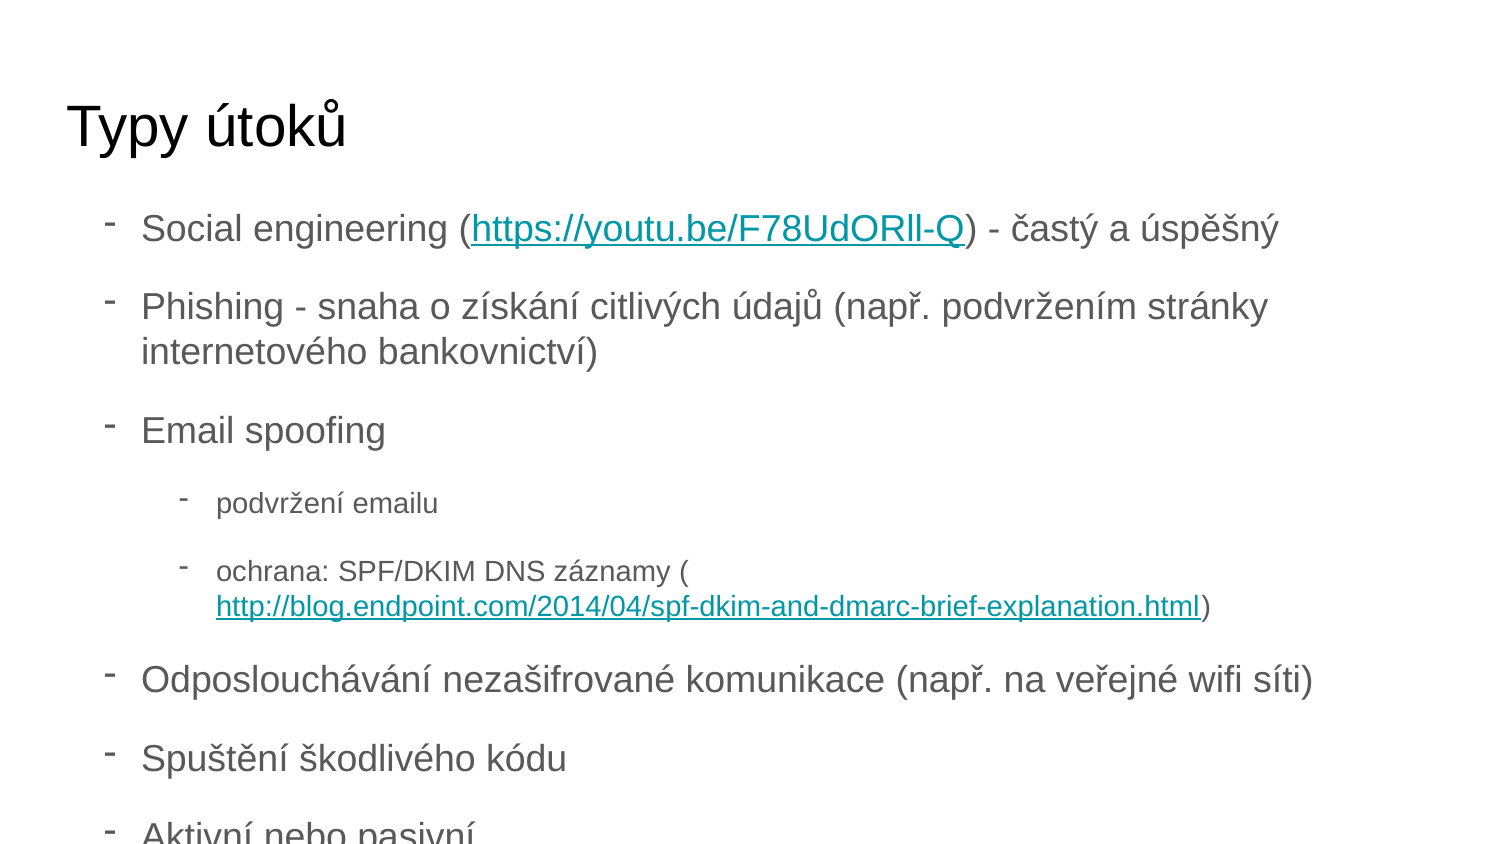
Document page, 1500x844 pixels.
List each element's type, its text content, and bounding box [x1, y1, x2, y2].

list Social engineering (https://youtu.be/F78UdORll-Q) - častý a úspěšný Phishing - snaha o získání citlivých údajů (např. podvržením stránky internetového bankovnictví) Email spoofing podvržení emailu ochrana: SPF/DKIM DNS záznamy (http://blog.endpoint.com/2014/04/spf-dkim-and-dmarc-brief-explanation.html) Odposlouchávání nezašifrované komunikace (např. na veřejné wifi síti) Spuštění škodlivého kódu Aktivní nebo pasivní [51, 189, 1449, 750]
title Typy útoků [51, 72, 1449, 167]
